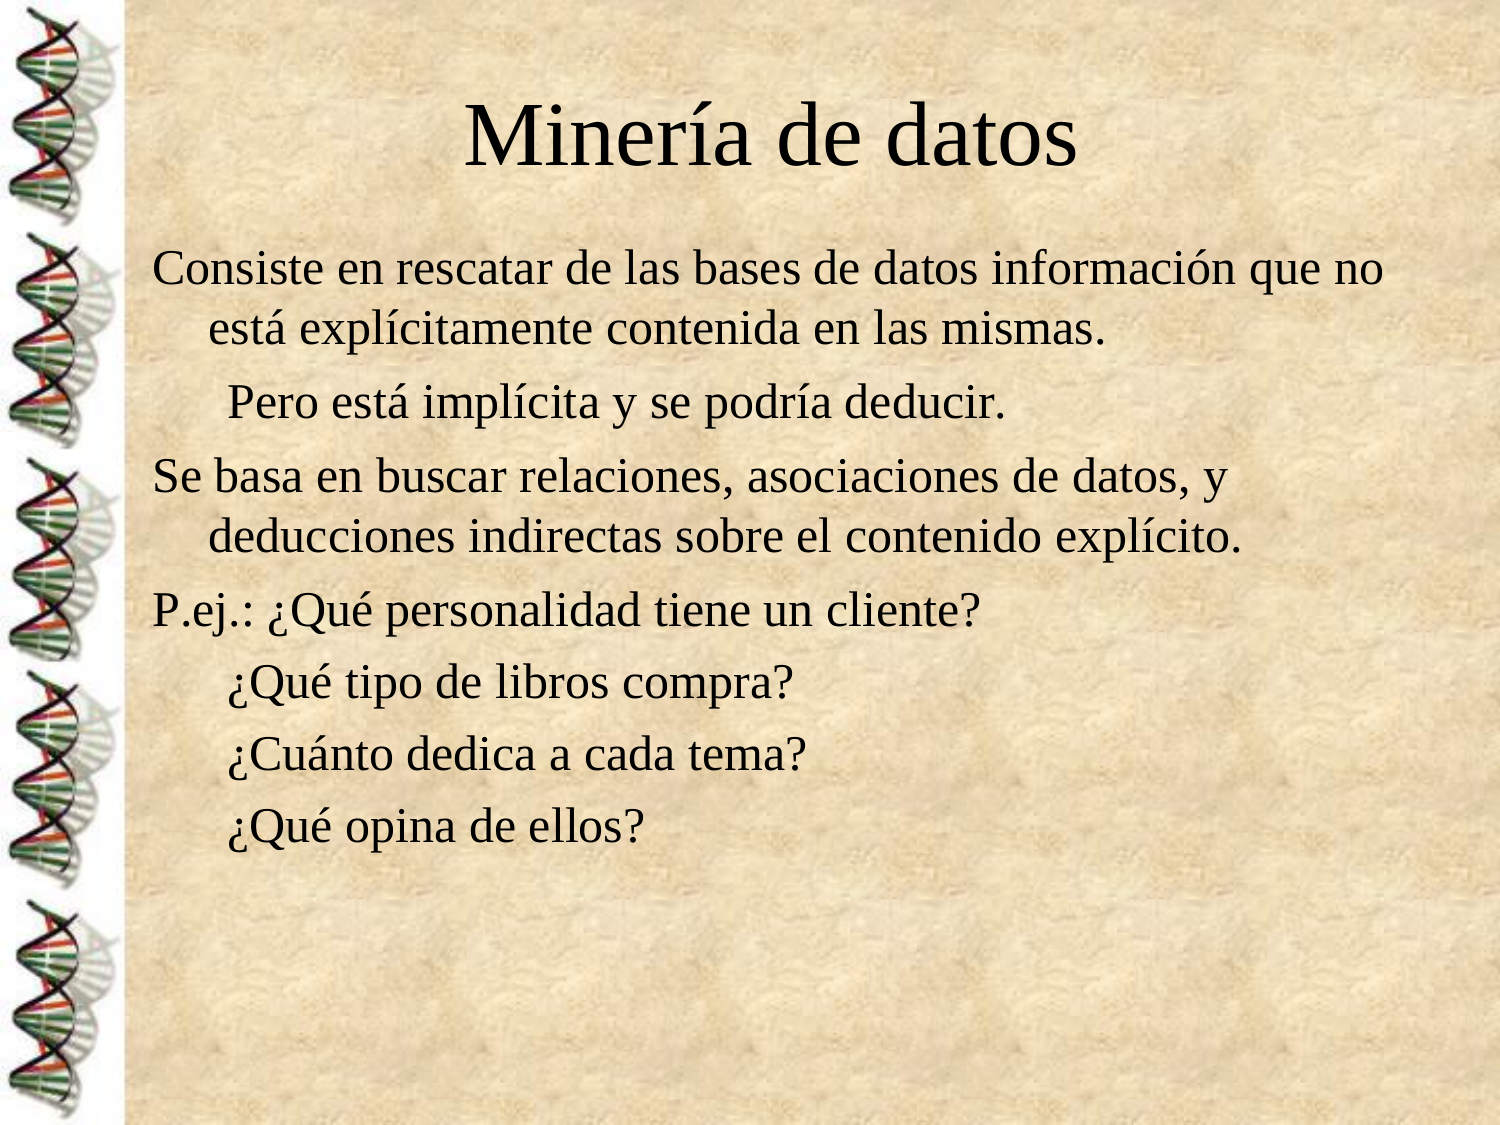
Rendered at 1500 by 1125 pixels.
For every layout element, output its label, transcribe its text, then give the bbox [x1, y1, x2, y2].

picture [0, 0, 1500, 1125]
title Minería de datos [134, 36, 1410, 224]
list Consiste en rescatar de las bases de datos información que no está explícitamente contenida en las mismas. Pero está implícita y se podría deducir. Se basa en buscar relaciones, asociaciones de datos, y deducciones indirectas sobre el contenido explícito. P.ej.: ¿Qué personalidad tiene un cliente? ¿Qué tipo de libros compra? ¿Cuánto dedica a cada tema? ¿Qué opina de ellos? [137, 227, 1413, 1125]
